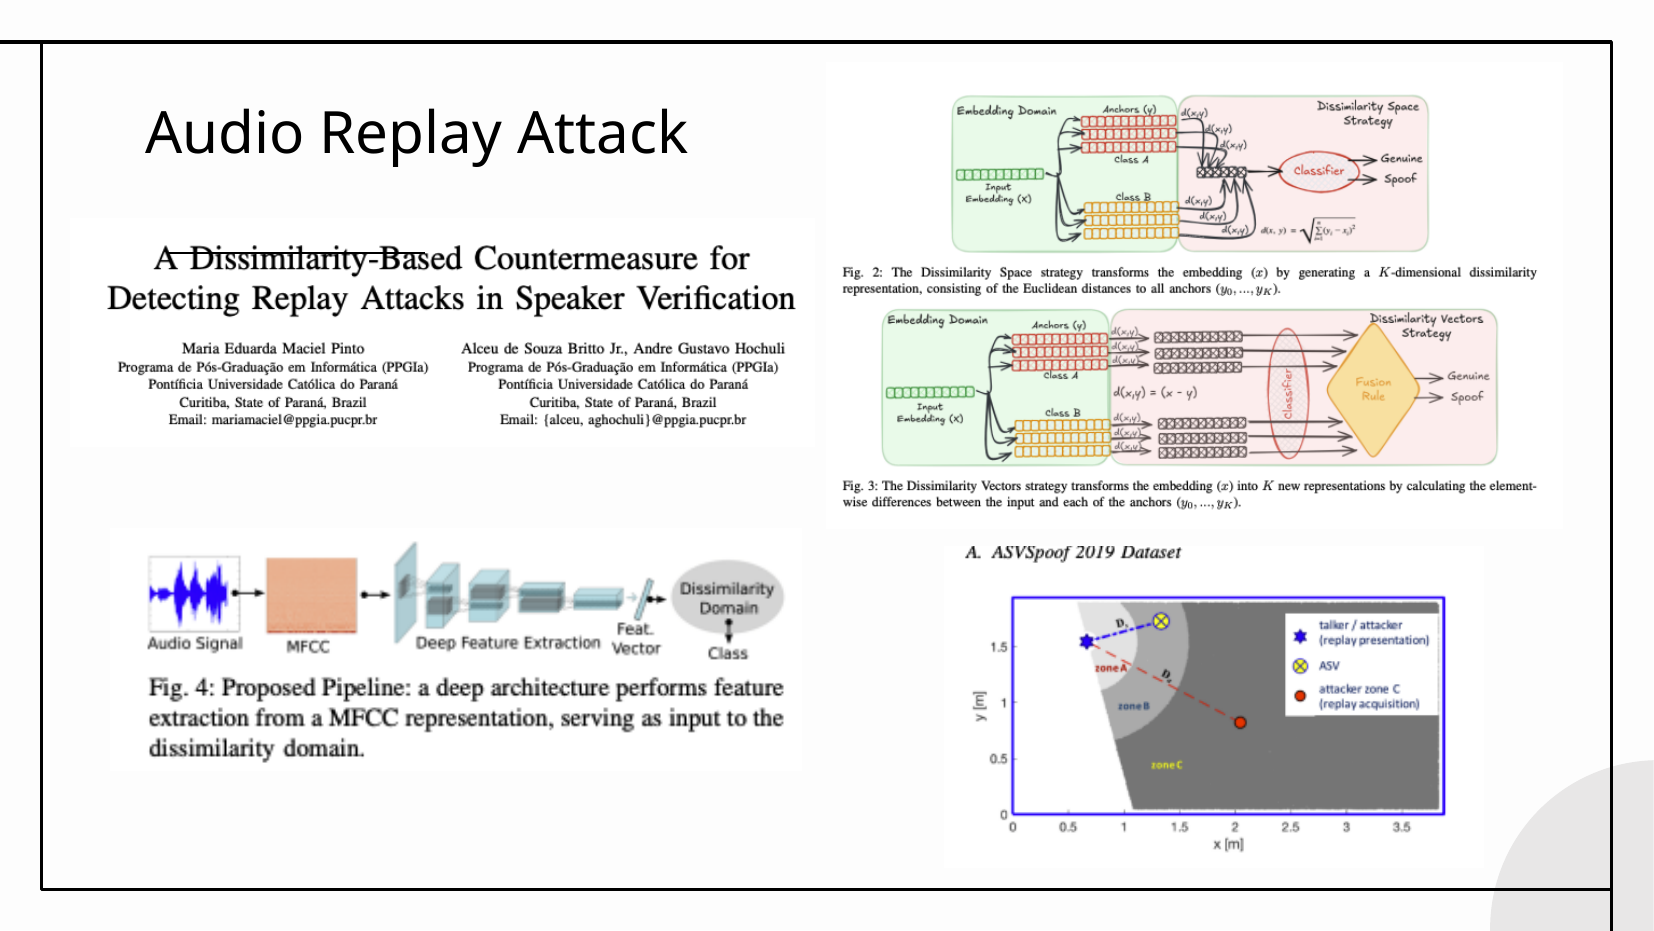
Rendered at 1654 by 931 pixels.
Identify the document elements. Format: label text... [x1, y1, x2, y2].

picture [110, 528, 802, 771]
picture [826, 62, 1563, 529]
title Audio Replay Attack [130, 80, 826, 184]
picture [944, 546, 1484, 868]
picture [70, 218, 815, 447]
